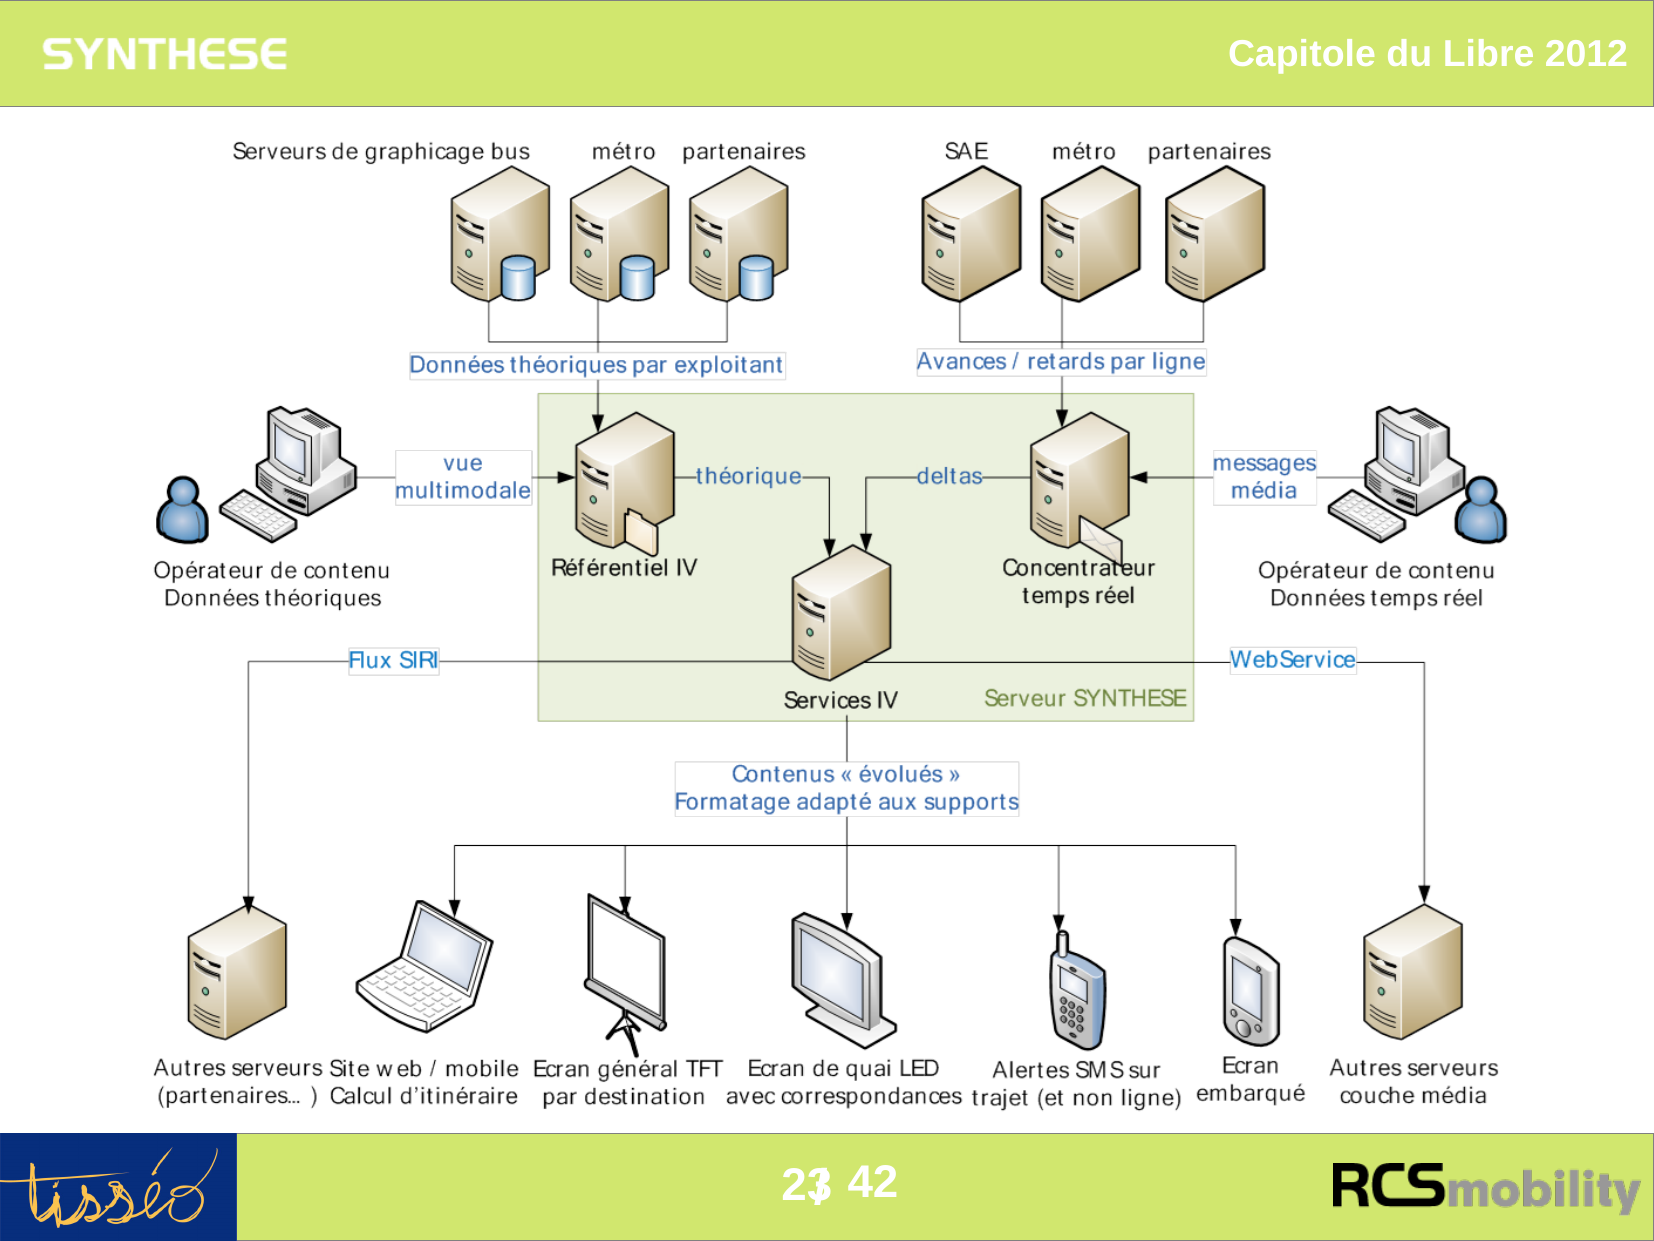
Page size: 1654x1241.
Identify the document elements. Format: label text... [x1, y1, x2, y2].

picture [1333, 1163, 1642, 1217]
picture [41, 35, 292, 73]
text_box Capitole du Libre 2012 [0, 0, 1654, 107]
picture [141, 129, 1512, 1123]
text_box <numéro> [640, 1151, 804, 1241]
text_box / [237, 1133, 1654, 1241]
picture [0, 1133, 237, 1241]
text_box 42 [832, 1149, 968, 1229]
